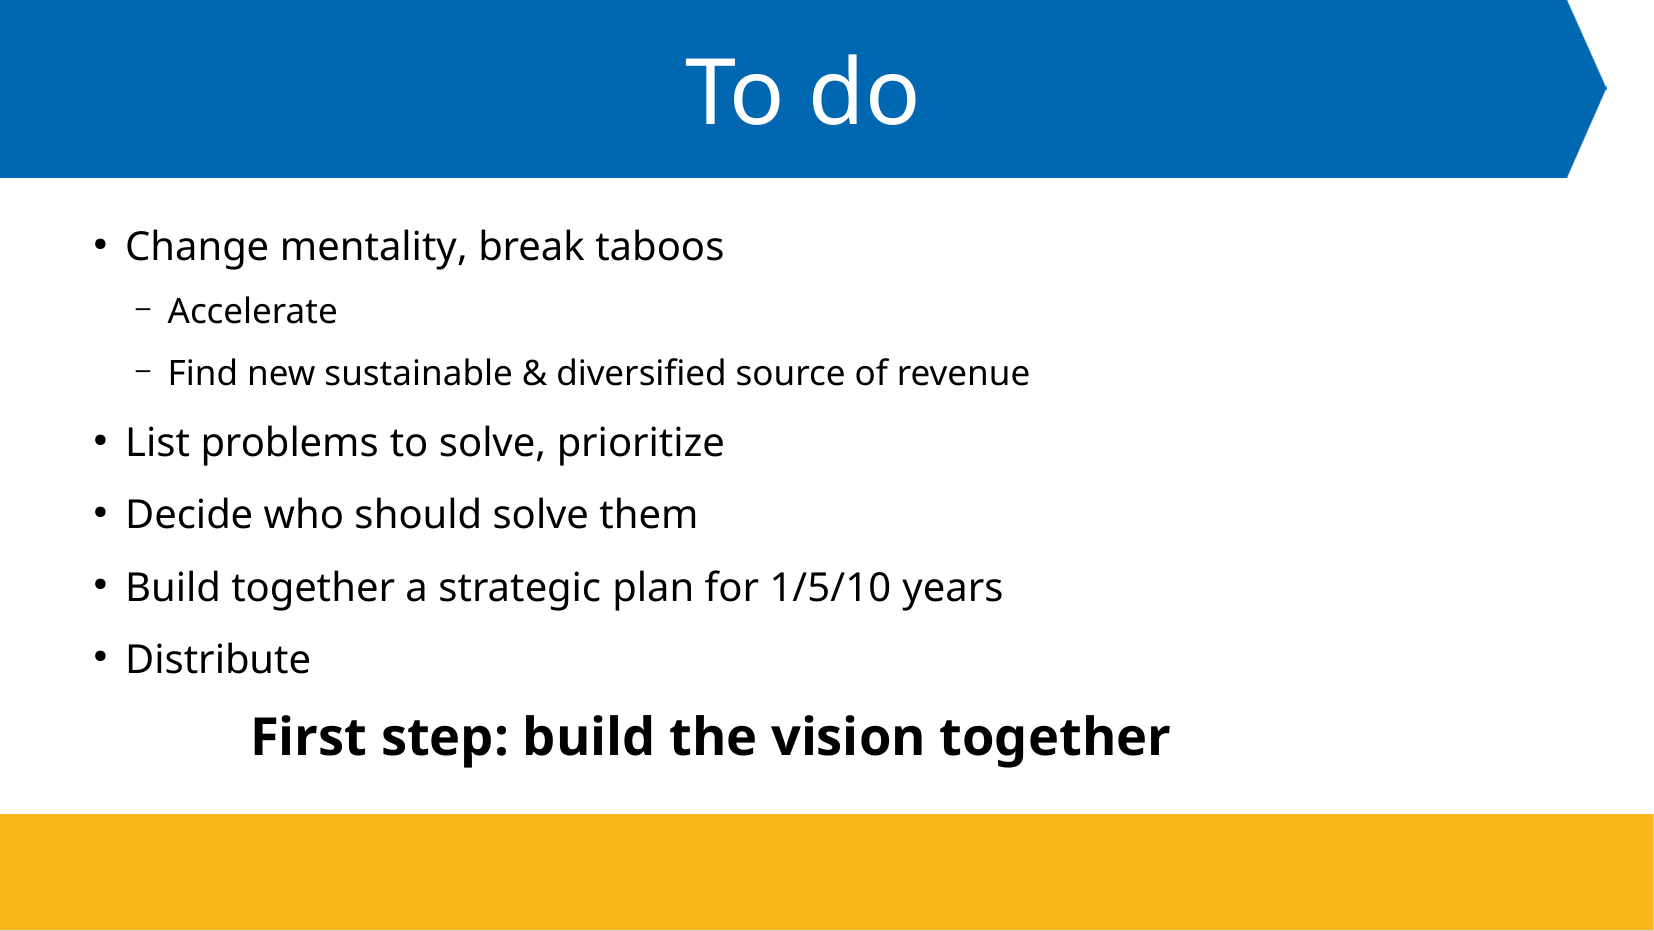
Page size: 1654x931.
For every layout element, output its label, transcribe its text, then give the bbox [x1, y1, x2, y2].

list Change mentality, break taboos Accelerate Find new sustainable & diversified source of revenue List problems to solve, prioritize Decide who should solve them Build together a strategic plan for 1/5/10 years Distribute First step: build the vision together [82, 217, 1583, 780]
title To do [59, 23, 1548, 154]
picture [0, 814, 1654, 931]
picture [0, 0, 1607, 178]
